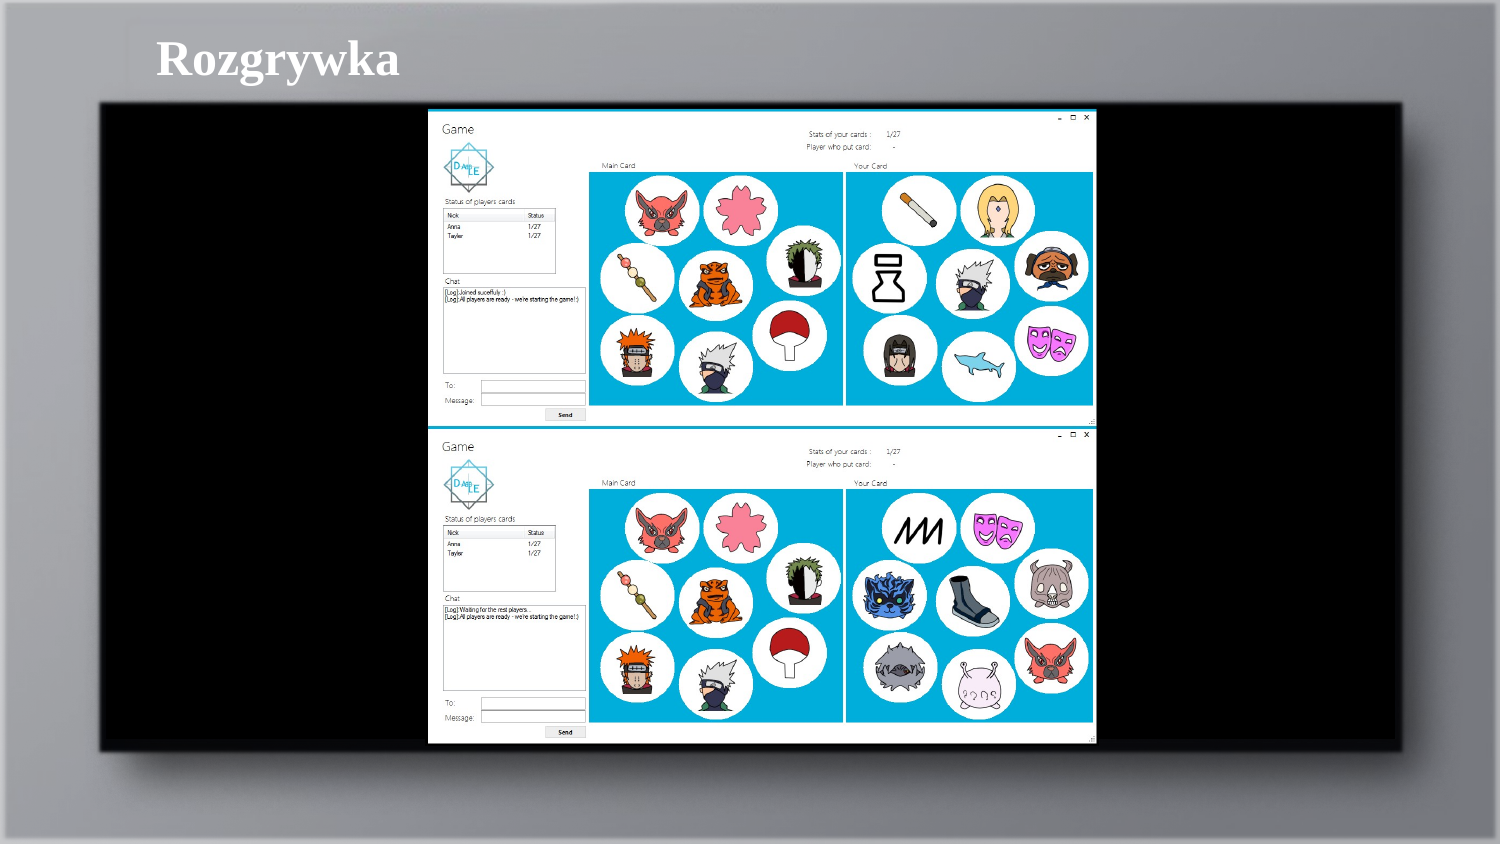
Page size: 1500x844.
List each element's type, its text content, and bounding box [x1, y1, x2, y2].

picture [0, 0, 1500, 844]
text_box Rozgrywka [141, 23, 1382, 208]
